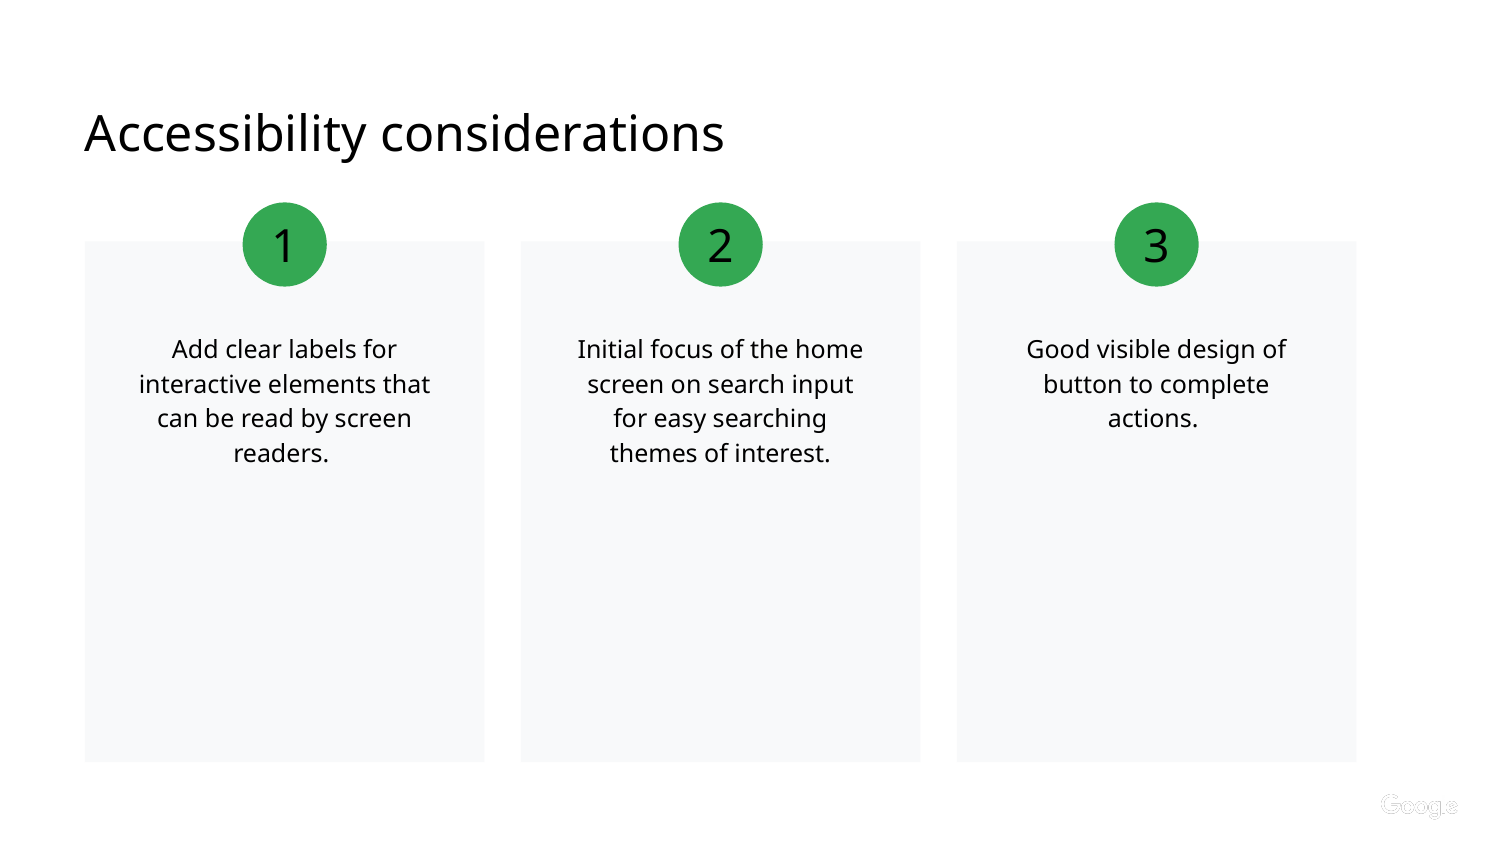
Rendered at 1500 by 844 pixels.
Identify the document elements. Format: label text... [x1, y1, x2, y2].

text_box Good visible design of button to complete actions. [988, 314, 1325, 448]
text_box [520, 241, 921, 763]
text_box 1 [242, 202, 327, 287]
text_box 3 [1114, 202, 1199, 287]
text_box Initial focus of the home screen on search input for easy searching themes of interest. [552, 314, 889, 483]
text_box [84, 241, 485, 763]
text_box 2 [678, 202, 763, 287]
text_box Accessibility considerations [84, 85, 1234, 177]
text_box Add clear labels for interactive elements that can be read by screen readers. [116, 314, 453, 483]
text_box [956, 241, 1357, 763]
picture [1381, 794, 1458, 820]
